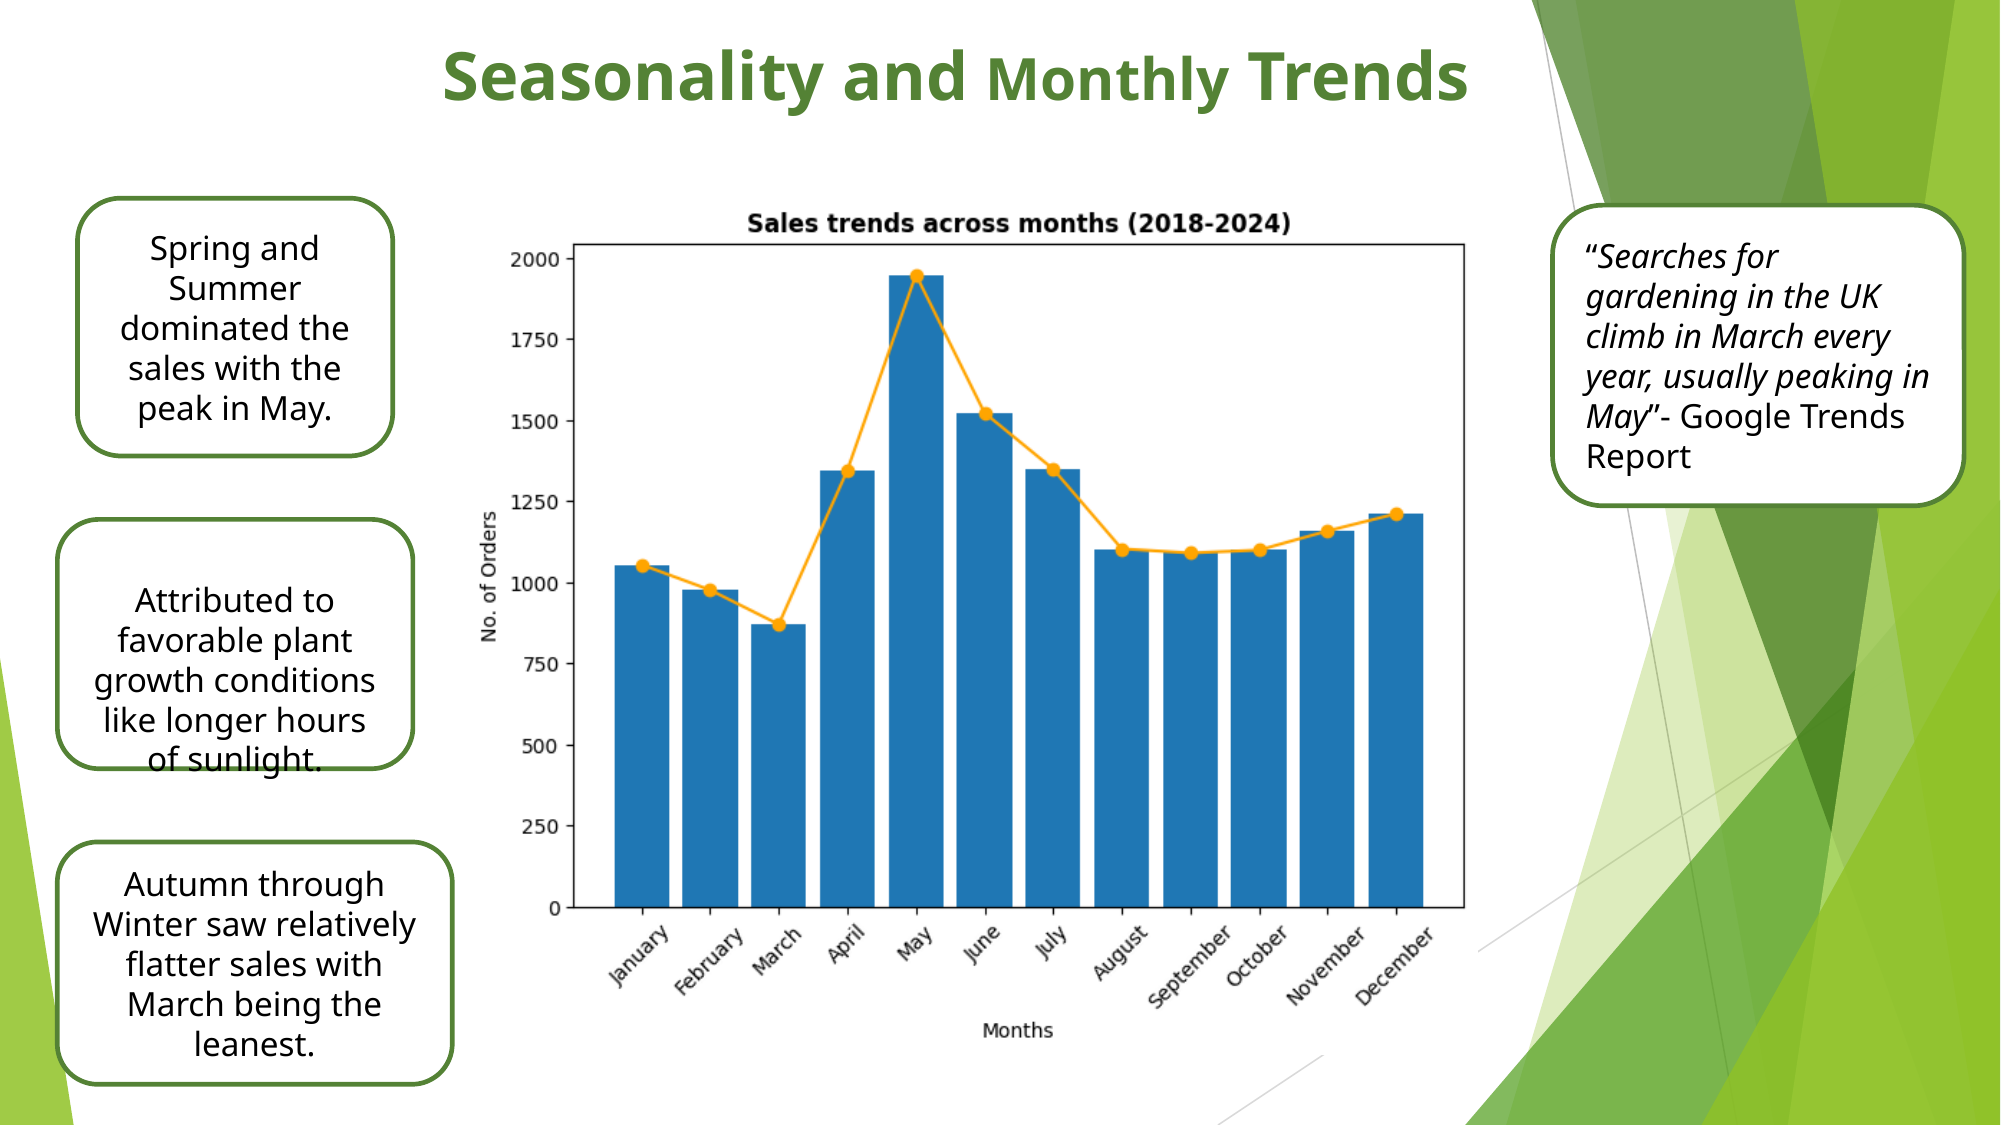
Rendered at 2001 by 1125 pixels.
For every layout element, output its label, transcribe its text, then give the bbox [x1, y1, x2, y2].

text_box “Searches for gardening in the UK climb in March every year, usually peaking in May”- Google Trends Report [1552, 205, 1965, 506]
text_box Autumn through Winter saw relatively flatter sales with March being the leanest. [57, 841, 453, 1085]
picture [467, 198, 1478, 1055]
text_box Attributed to favorable plant growth conditions like longer hours of sunlight. [57, 519, 413, 769]
text_box Spring and Summer dominated the sales with the peak in May. [77, 198, 393, 456]
text_box Seasonality and Monthly Trends [341, 26, 1571, 122]
